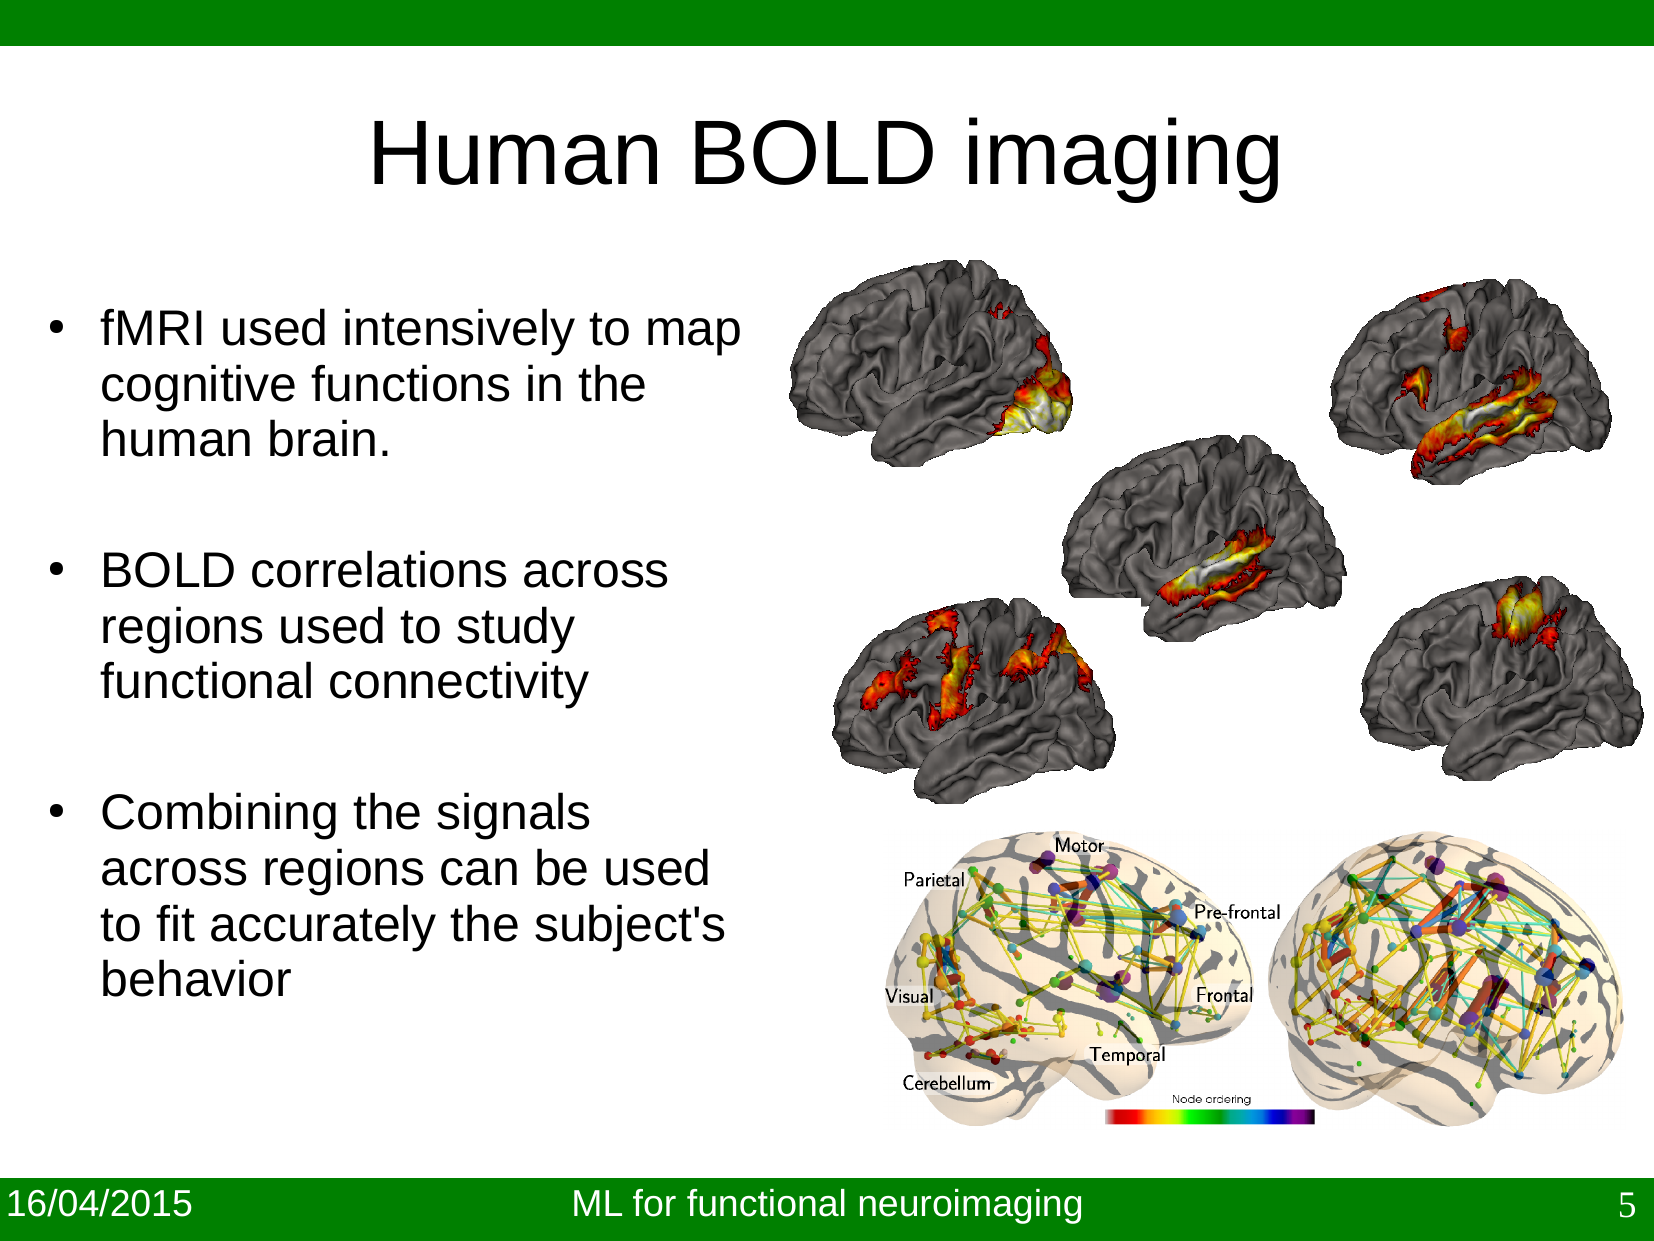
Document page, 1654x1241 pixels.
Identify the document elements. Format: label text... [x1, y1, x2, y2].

picture [770, 260, 1654, 804]
title Human BOLD imaging [82, 49, 1571, 257]
picture [883, 829, 1626, 1130]
list fMRI used intensively to map cognitive functions in the human brain. BOLD correlations across regions used to study functional connectivity Combining the signals across regions can be used to fit accurately the subject's behavior [30, 300, 751, 958]
